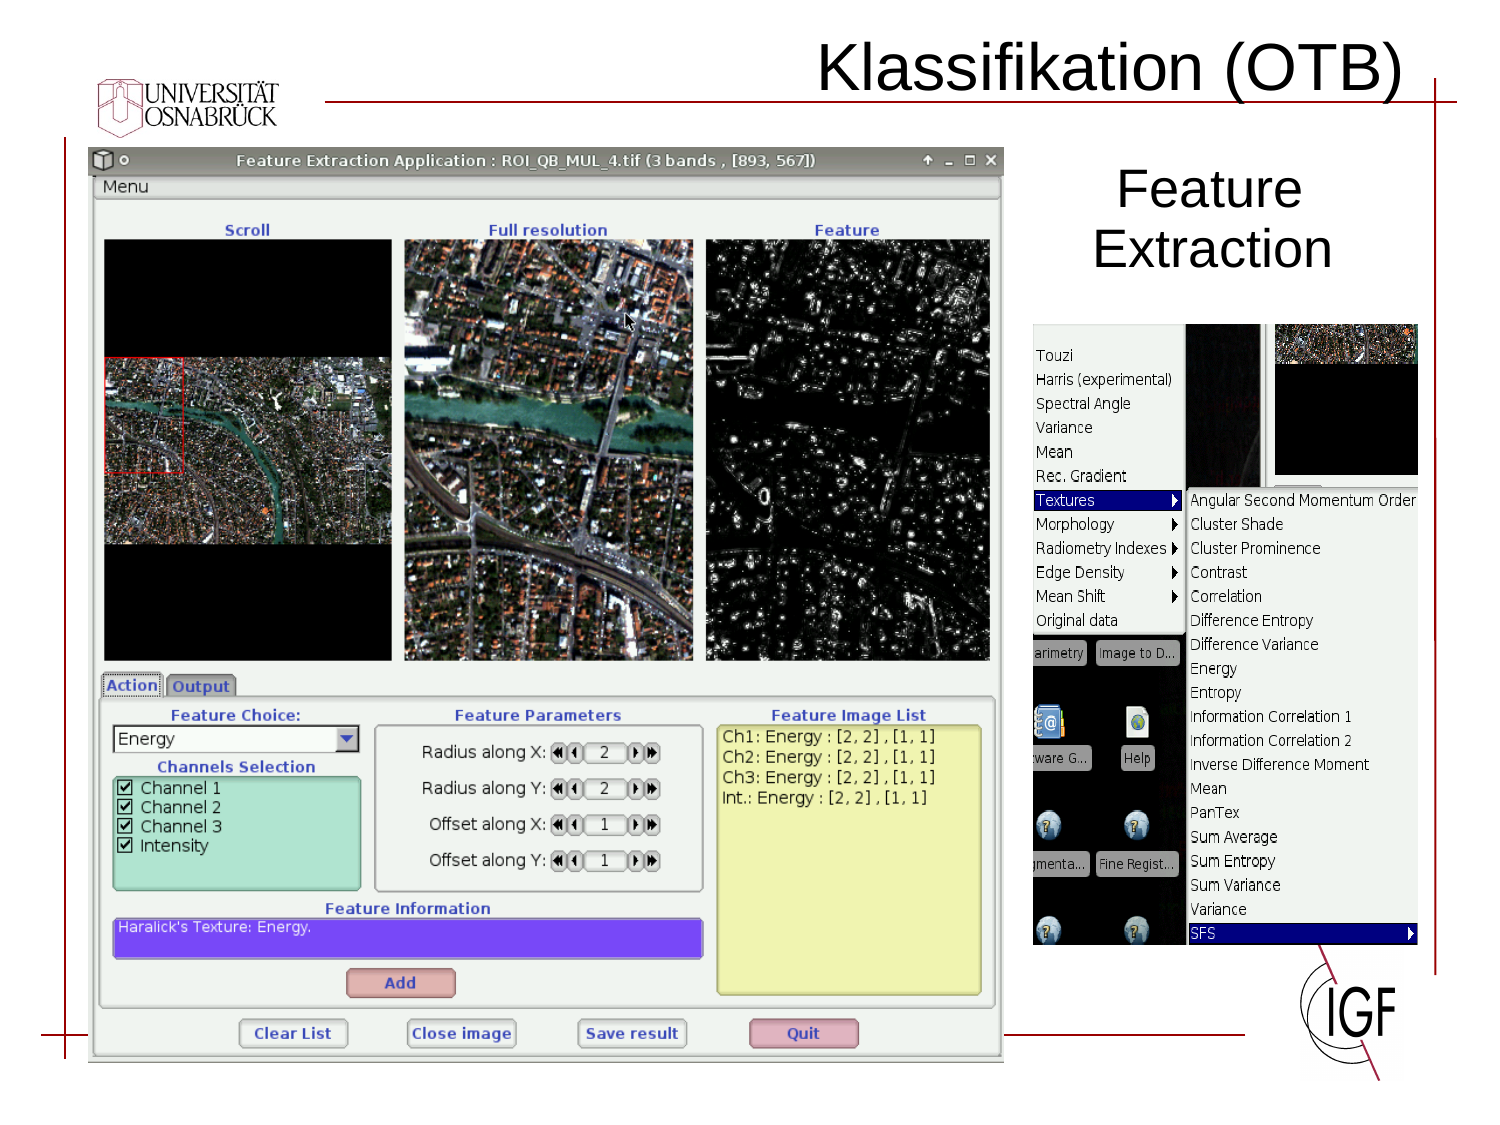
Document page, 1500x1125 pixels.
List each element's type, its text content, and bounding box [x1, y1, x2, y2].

text_box Feature Extraction [1092, 158, 1418, 324]
picture [88, 147, 1004, 1063]
picture [1033, 324, 1418, 1081]
picture [97, 79, 279, 138]
title Klassifikation (OTB) [520, 4, 1421, 130]
